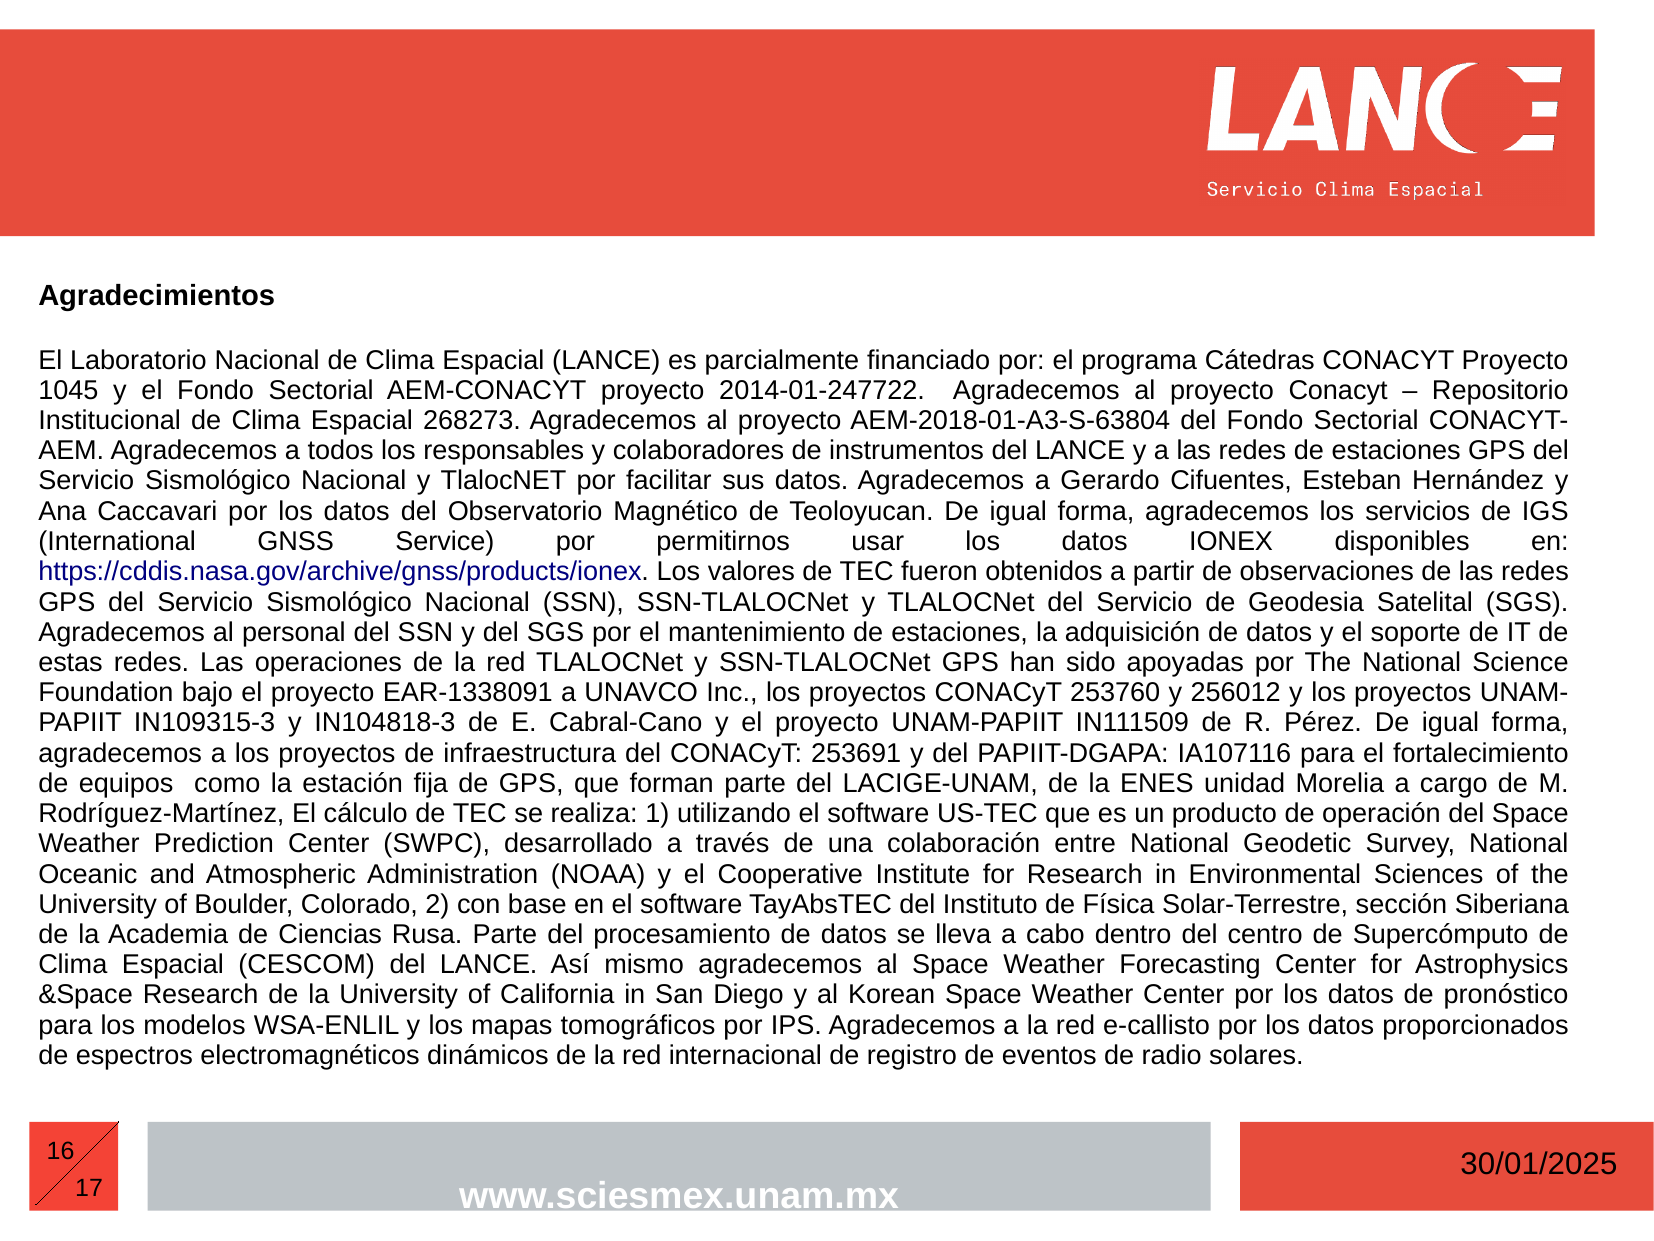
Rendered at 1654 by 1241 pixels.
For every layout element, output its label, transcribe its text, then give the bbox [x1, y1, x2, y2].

text_box 17 [7, 1163, 118, 1209]
text_box www.sciesmex.unam.mx [153, 1163, 1205, 1224]
text_box Agradecimientos El Laboratorio Nacional de Clima Espacial (LANCE) es parcialmente financiado por: el programa Cátedras CONACYT Proyecto 1045 y el Fondo Sectorial AEM-CONACYT proyecto 2014-01-247722. Agradecemos al proyecto Conacyt – Repositorio Institucional de Clima Espacial 268273. Agradecemos al proyecto AEM-2018-01-A3-S-63804 del Fondo Sectorial CONACYT-AEM. Agradecemos a todos los responsables y colaboradores de instrumentos del LANCE y a las redes de estaciones GPS del Servicio Sismológico Nacional y TlalocNET por facilitar sus datos. Agradecemos a Gerardo Cifuentes, Esteban Hernández y Ana Caccavari por los datos del Observatorio Magnético de Teoloyucan. De igual forma, agradecemos los servicios de IGS (International GNSS Service) por permitirnos usar los datos IONEX disponibles en: https://cddis.nasa.gov/archive/gnss/products/ionex. Los valores de TEC fueron obtenidos a partir de observaciones de las redes GPS del Servicio Sismológico Nacional (SSN), SSN-TLALOCNet y TLALOCNet del Servicio de Geodesia Satelital (SGS). Agradecemos al personal del SSN y del SGS por el mantenimiento de estaciones, la adquisición de datos y el soporte de IT de estas redes. Las operaciones de la red TLALOCNet y SSN-TLALOCNet GPS han sido apoyadas por The National Science Foundation bajo el proyecto EAR-1338091 a UNAVCO Inc., los proyectos CONACyT 253760 y 256012 y los proyectos UNAM-PAPIIT IN109315-3 y IN104818-3 de E. Cabral-Cano y el proyecto UNAM-PAPIIT IN111509 de R. Pérez. De igual forma, agradecemos a los proyectos de infraestructura del CONACyT: 253691 y del PAPIIT-DGAPA: IA107116 para el fortalecimiento de equipos como la estación fija de GPS, que forman parte del LACIGE-UNAM, de la ENES unidad Morelia a cargo de M. Rodríguez-Martínez, El cálculo de TEC se realiza: 1) utilizando el software US-TEC que es un producto de operación del Space Weather Prediction Center (SWPC), desarrollado a través de una colaboración entre National Geodetic Survey, National Oceanic and Atmospheric Administration (NOAA) y el Cooperative Institute for Research in Environmental Sciences of the University of Boulder, Colorado, 2) con base en el software TayAbsTEC del Instituto de Física Solar-Terrestre, sección Siberiana de la Academia de Ciencias Rusa. Parte del procesamiento de datos se lleva a cabo dentro del centro de Supercómputo de Clima Espacial (CESCOM) del LANCE. Así mismo agradecemos al Space Weather Forecasting Center for Astrophysics &Space Research de la University of California in San Diego y al Korean Space Weather Center por los datos de pronóstico para los modelos WSA-ENLIL y los mapas tomográficos por IPS. Agradecemos a la red e-callisto por los datos proporcionados de espectros electromagnéticos dinámicos de la red internacional de registro de eventos de radio solares. [23, 271, 1583, 1078]
picture [1199, 53, 1571, 206]
text_box <número> [31, 1127, 176, 1173]
text_box 30/01/2025 [1424, 1121, 1654, 1205]
